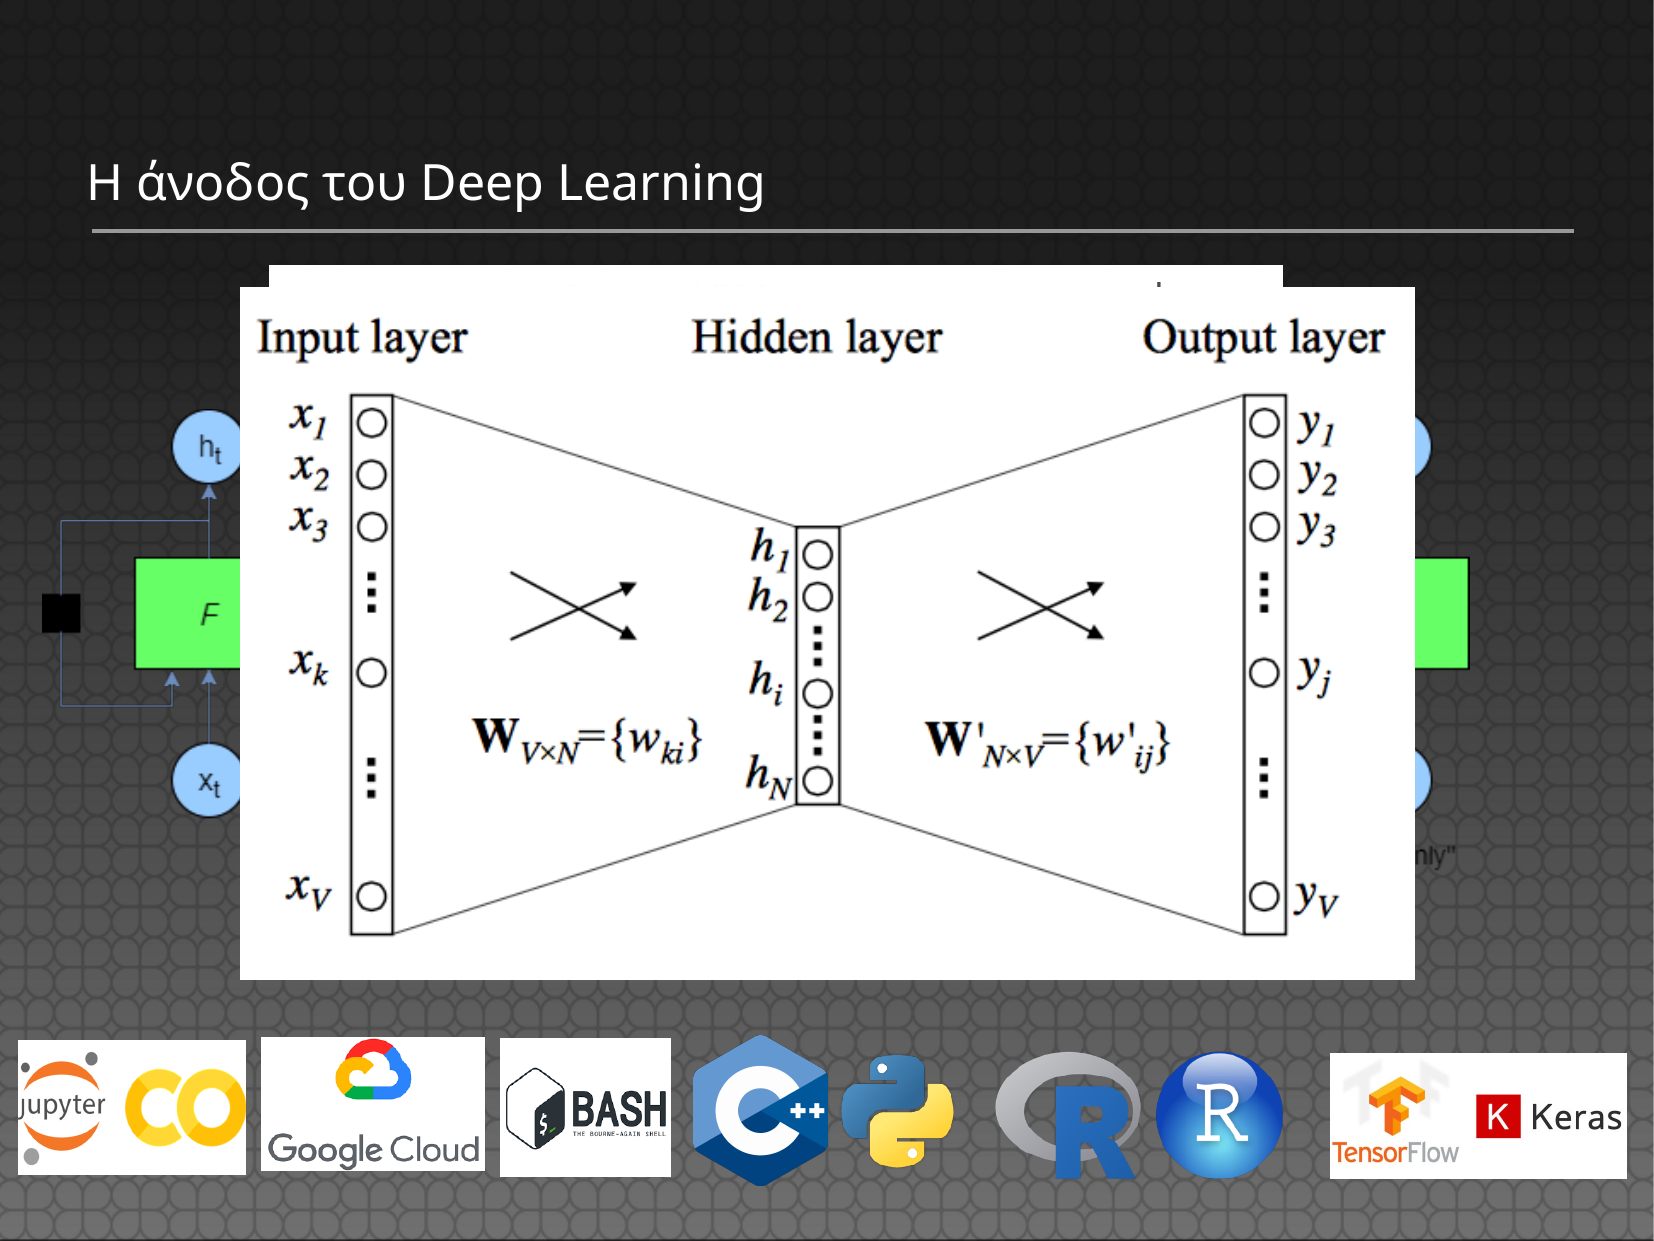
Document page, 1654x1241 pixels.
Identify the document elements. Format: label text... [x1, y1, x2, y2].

title Η άνοδος του Deep Learning [86, 112, 1576, 249]
picture [0, 0, 1654, 1241]
